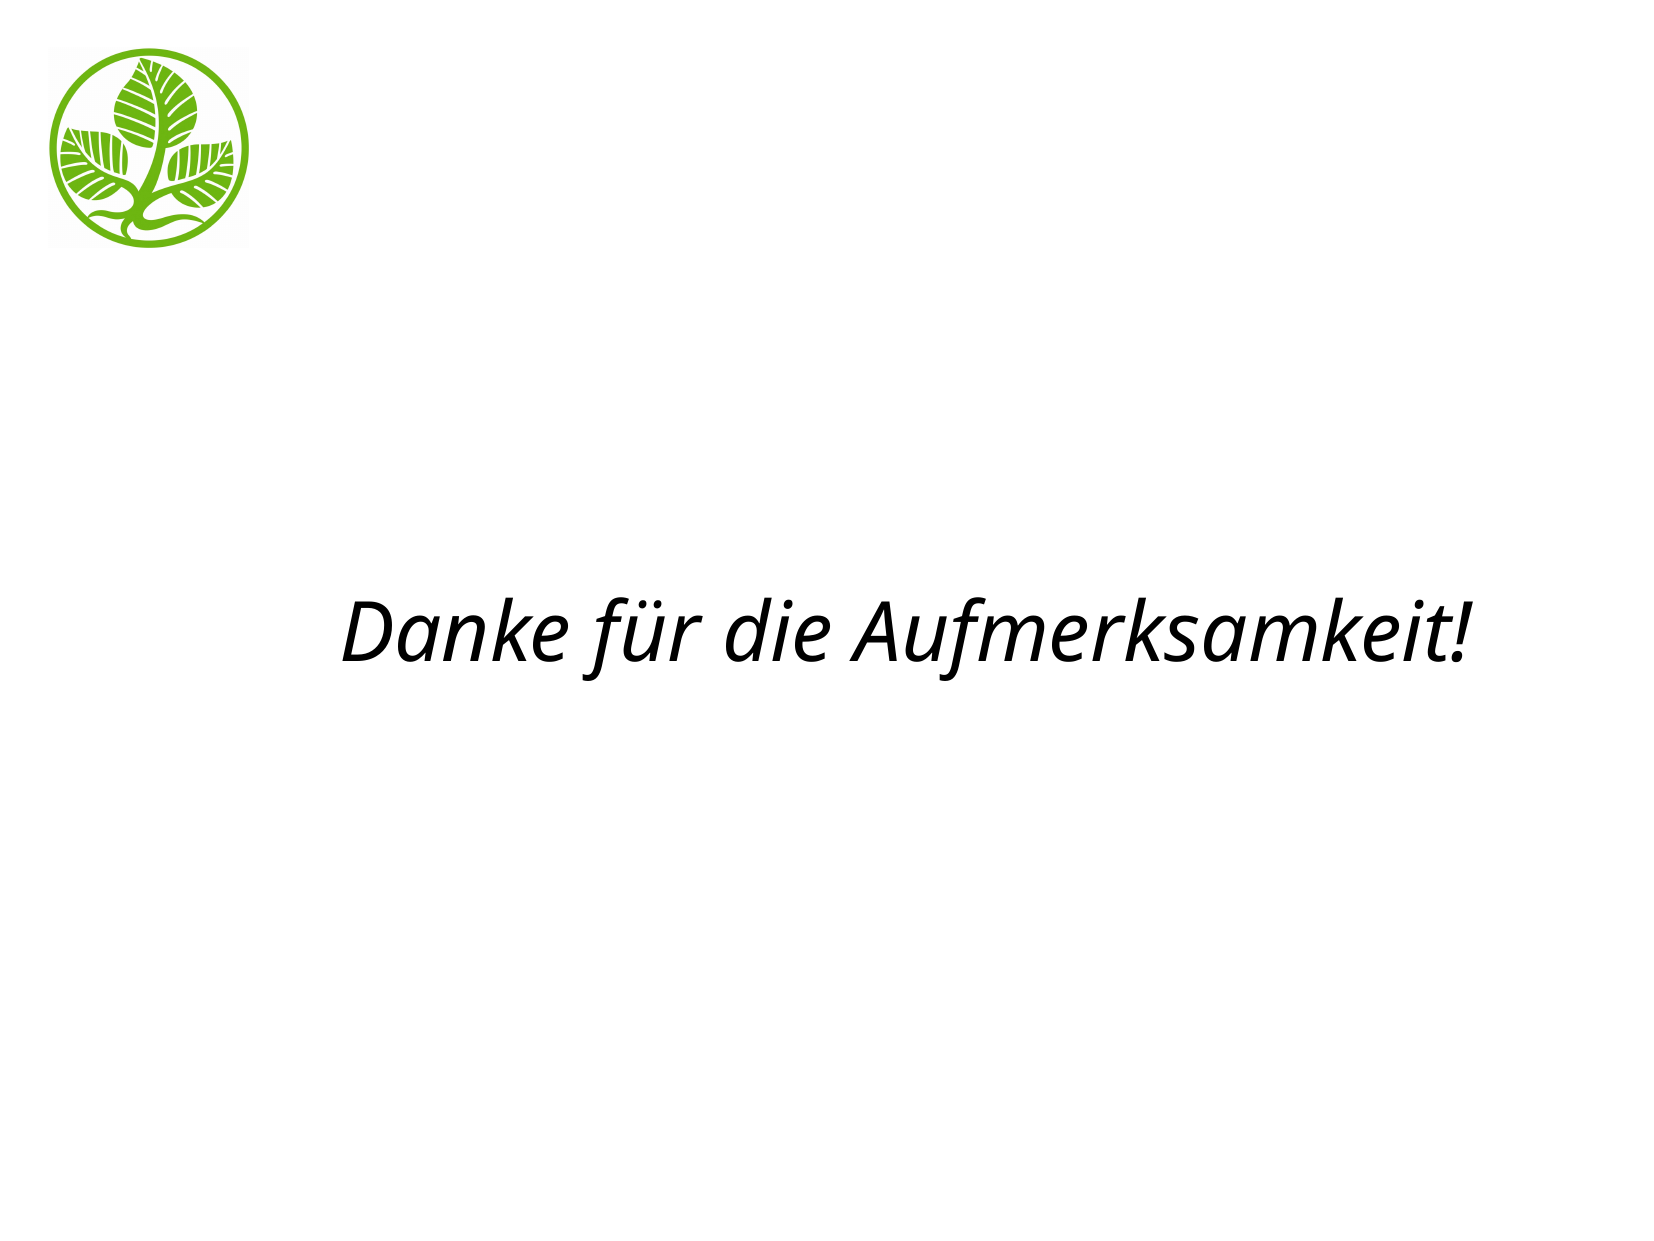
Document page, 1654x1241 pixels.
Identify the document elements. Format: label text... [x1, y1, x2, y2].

picture [48, 47, 249, 249]
text_box Danke für die Aufmerksamkeit! [324, 565, 1330, 675]
